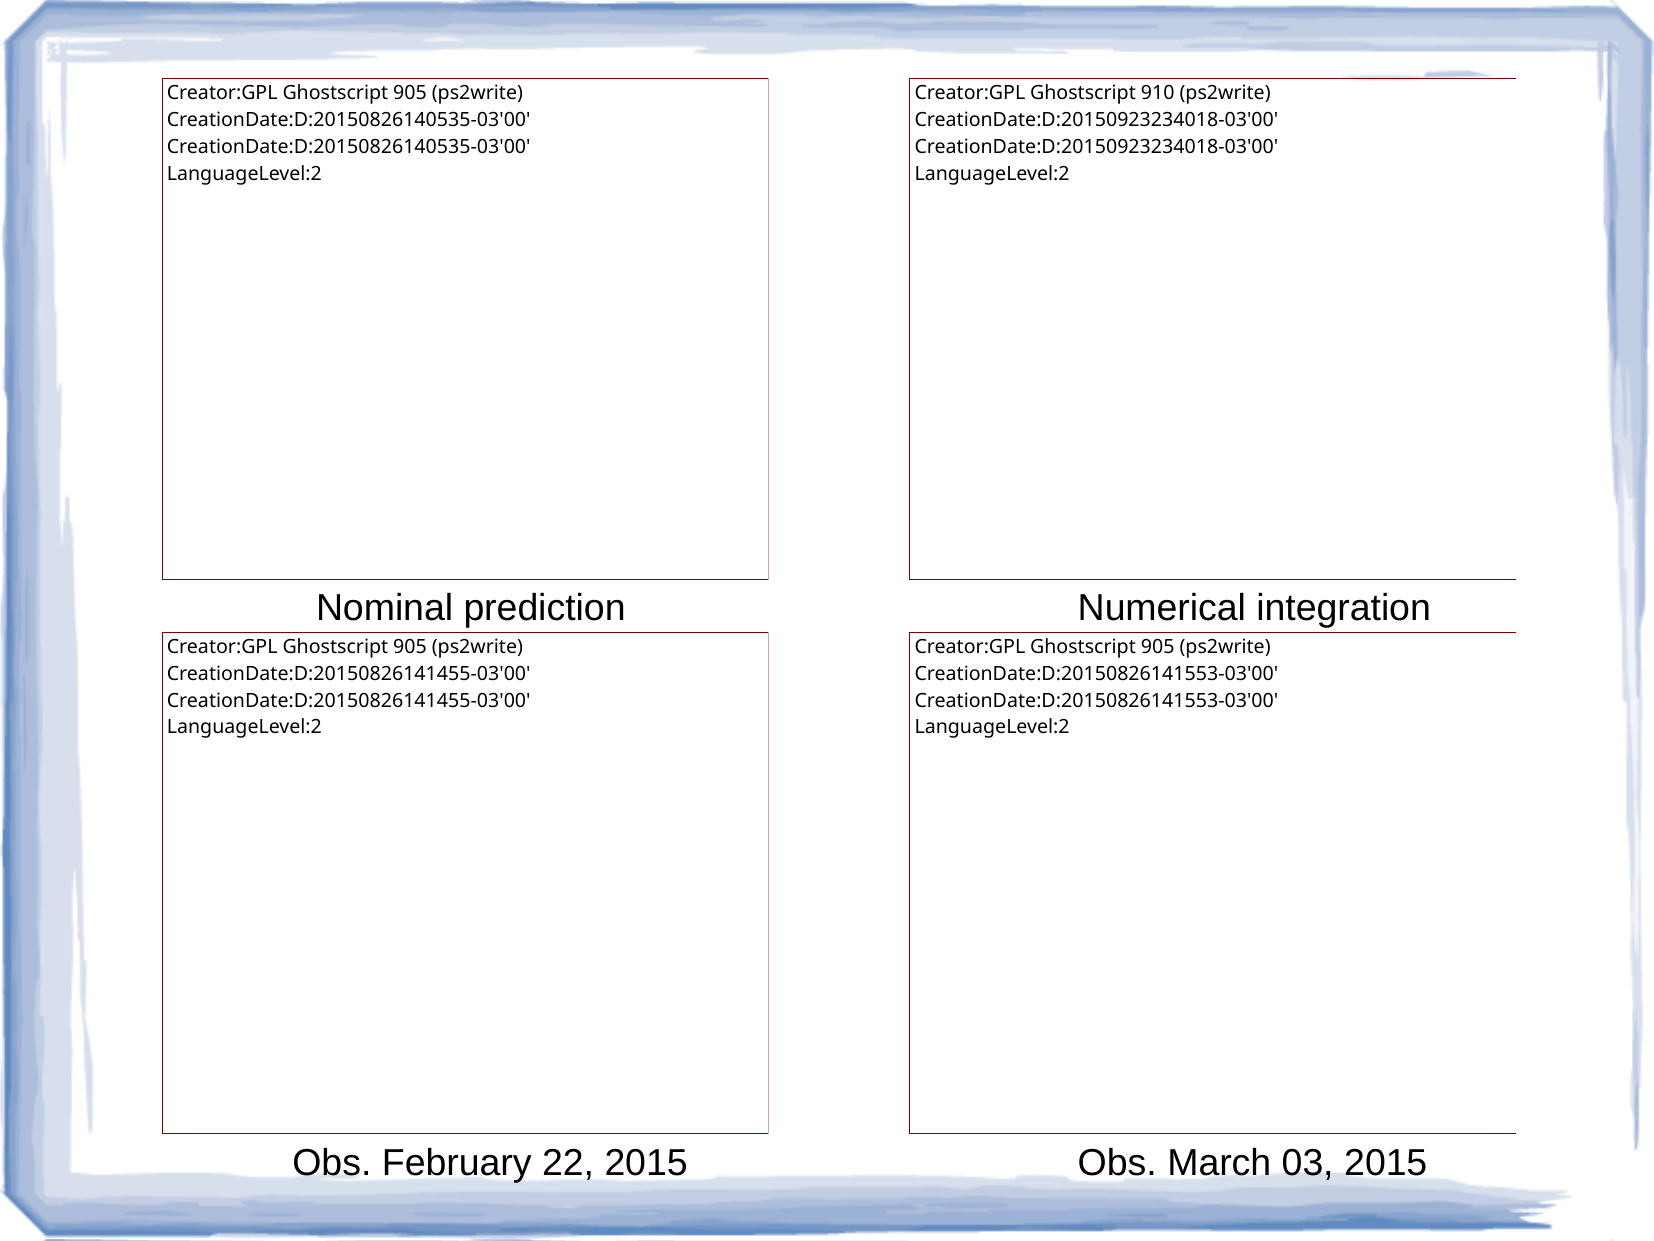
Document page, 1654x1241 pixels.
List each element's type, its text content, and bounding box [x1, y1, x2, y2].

text_box Obs. March 03, 2015 [1062, 1133, 1443, 1191]
text_box Numerical integration [1062, 578, 1446, 636]
text_box Obs. February 22, 2015 [277, 1133, 703, 1191]
picture [0, 0, 1654, 1241]
text_box Nominal prediction [301, 578, 641, 636]
